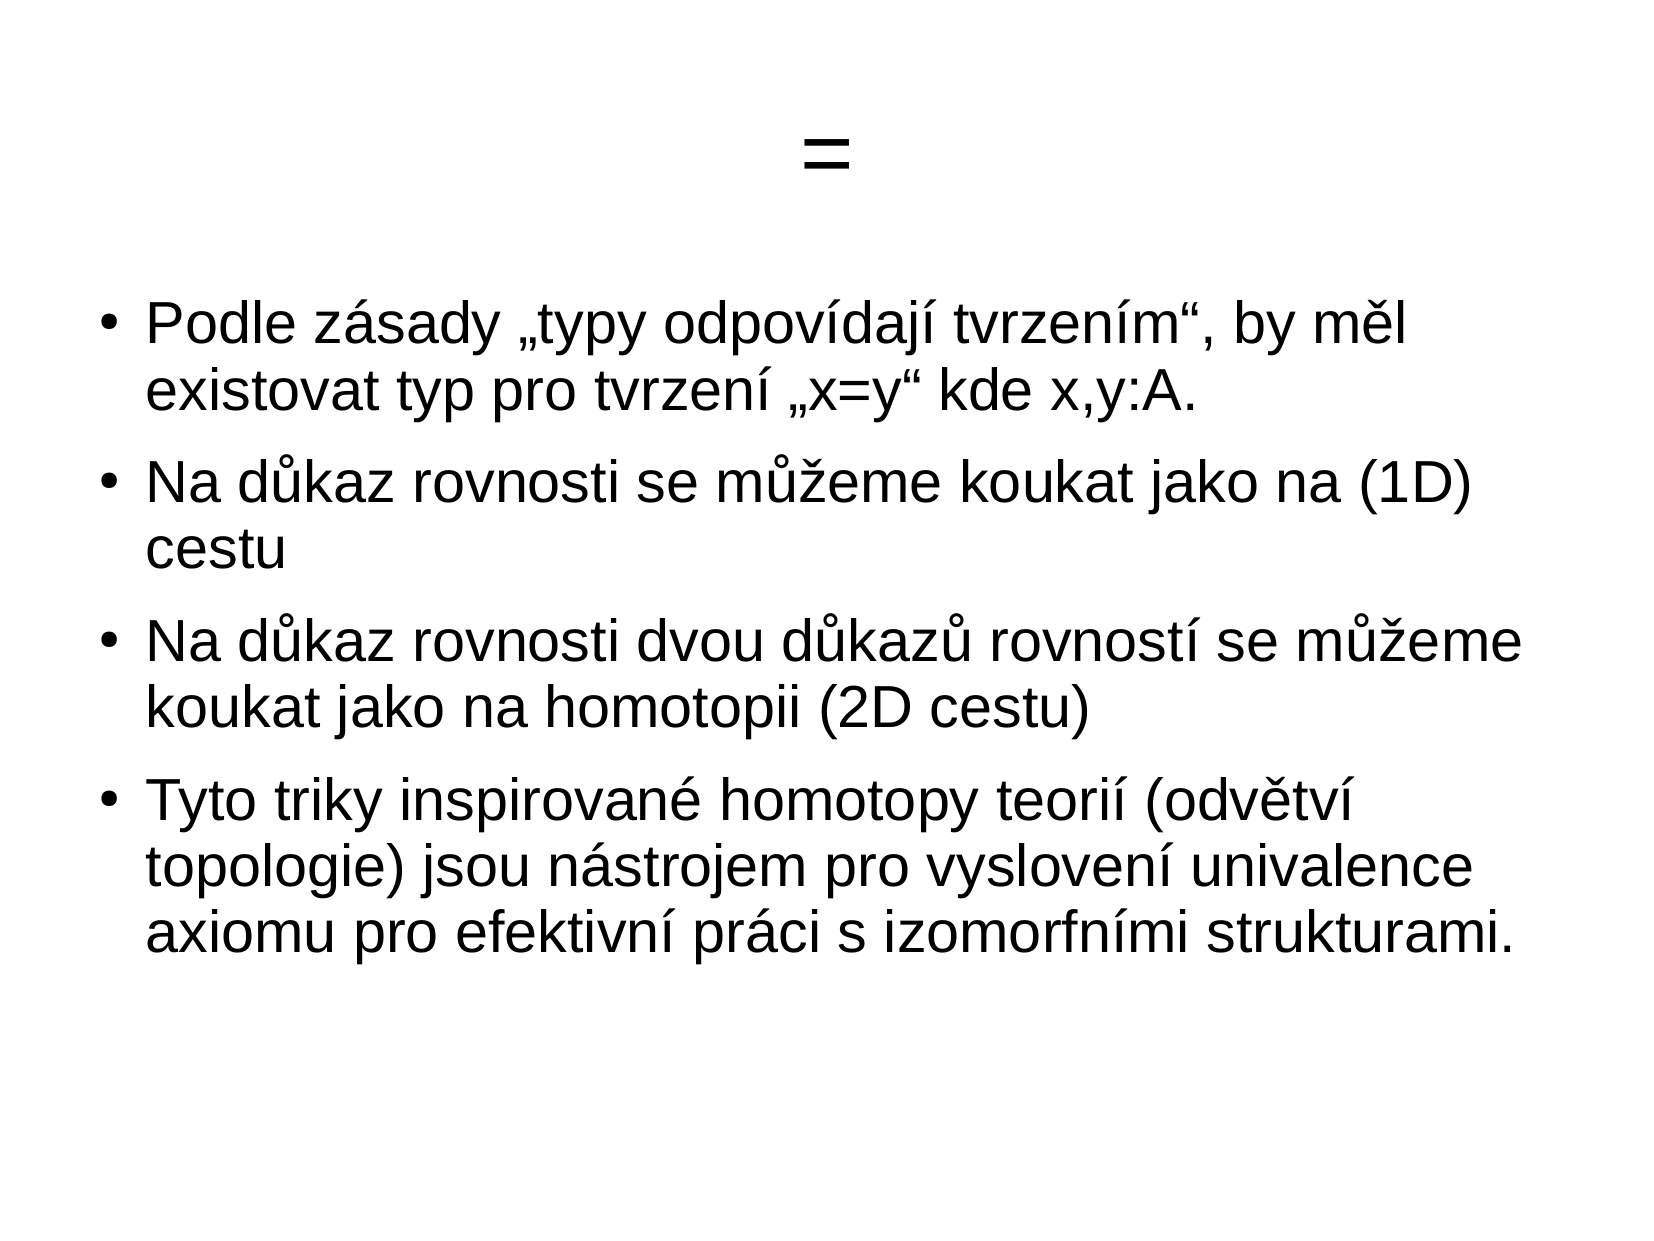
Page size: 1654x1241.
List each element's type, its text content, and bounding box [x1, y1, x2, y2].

list Podle zásady „typy odpovídají tvrzením“, by měl existovat typ pro tvrzení „x=y“ kde x,y:A. Na důkaz rovnosti se můžeme koukat jako na (1D) cestu Na důkaz rovnosti dvou důkazů rovností se můžeme koukat jako na homotopii (2D cestu) Tyto triky inspirované homotopy teorií (odvětví topologie) jsou nástrojem pro vyslovení univalence axiomu pro efektivní práci s izomorfními strukturami. [82, 290, 1538, 1010]
title = [82, 49, 1571, 257]
